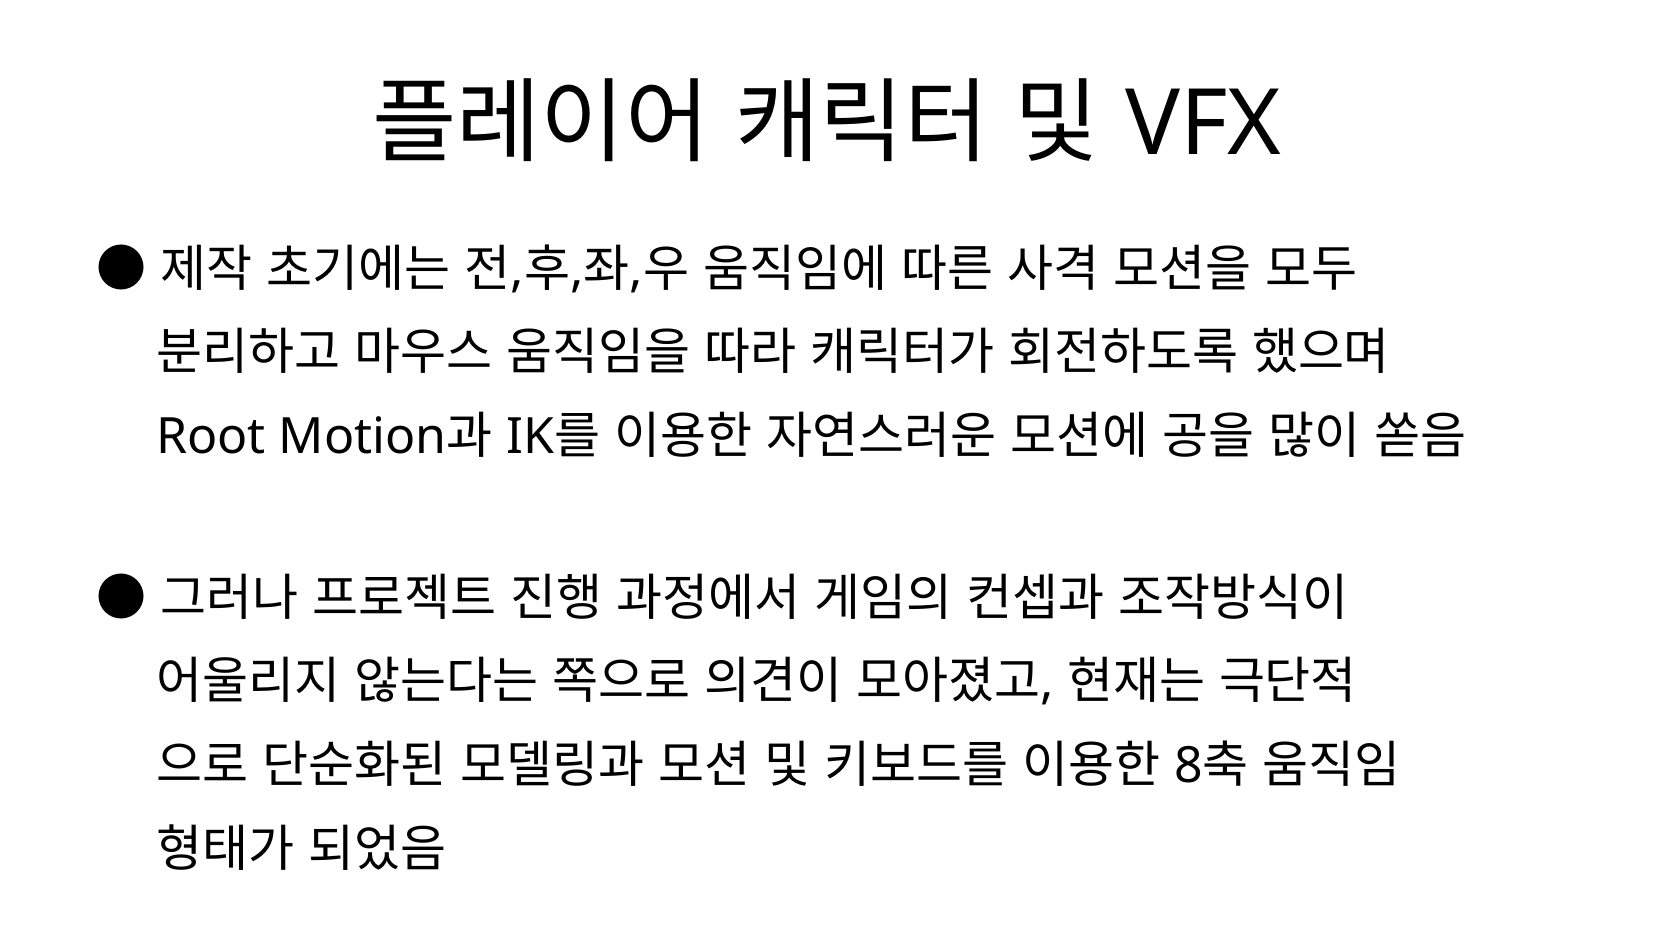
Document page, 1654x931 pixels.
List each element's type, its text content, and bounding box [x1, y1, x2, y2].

title 플레이어 캐릭터 및 VFX [82, 37, 1571, 193]
subtitle ● 제작 초기에는 전,후,좌,우 움직임에 따른 사격 모션을 모두 분리하고 마우스 움직임을 따라 캐릭터가 회전하도록 했으며 Root Motion과 IK를 이용한 자연스러운 모션에 공을 많이 쏟음 ● 그러나 프로젝트 진행 과정에서 게임의 컨셉과 조작방식이 어울리지 않는다는 쪽으로 의견이 모아졌고, 현재는 극단적 으로 단순화된 모델링과 모션 및 키보드를 이용한 8축 움직임 형태가 되었음 [82, 217, 1571, 830]
